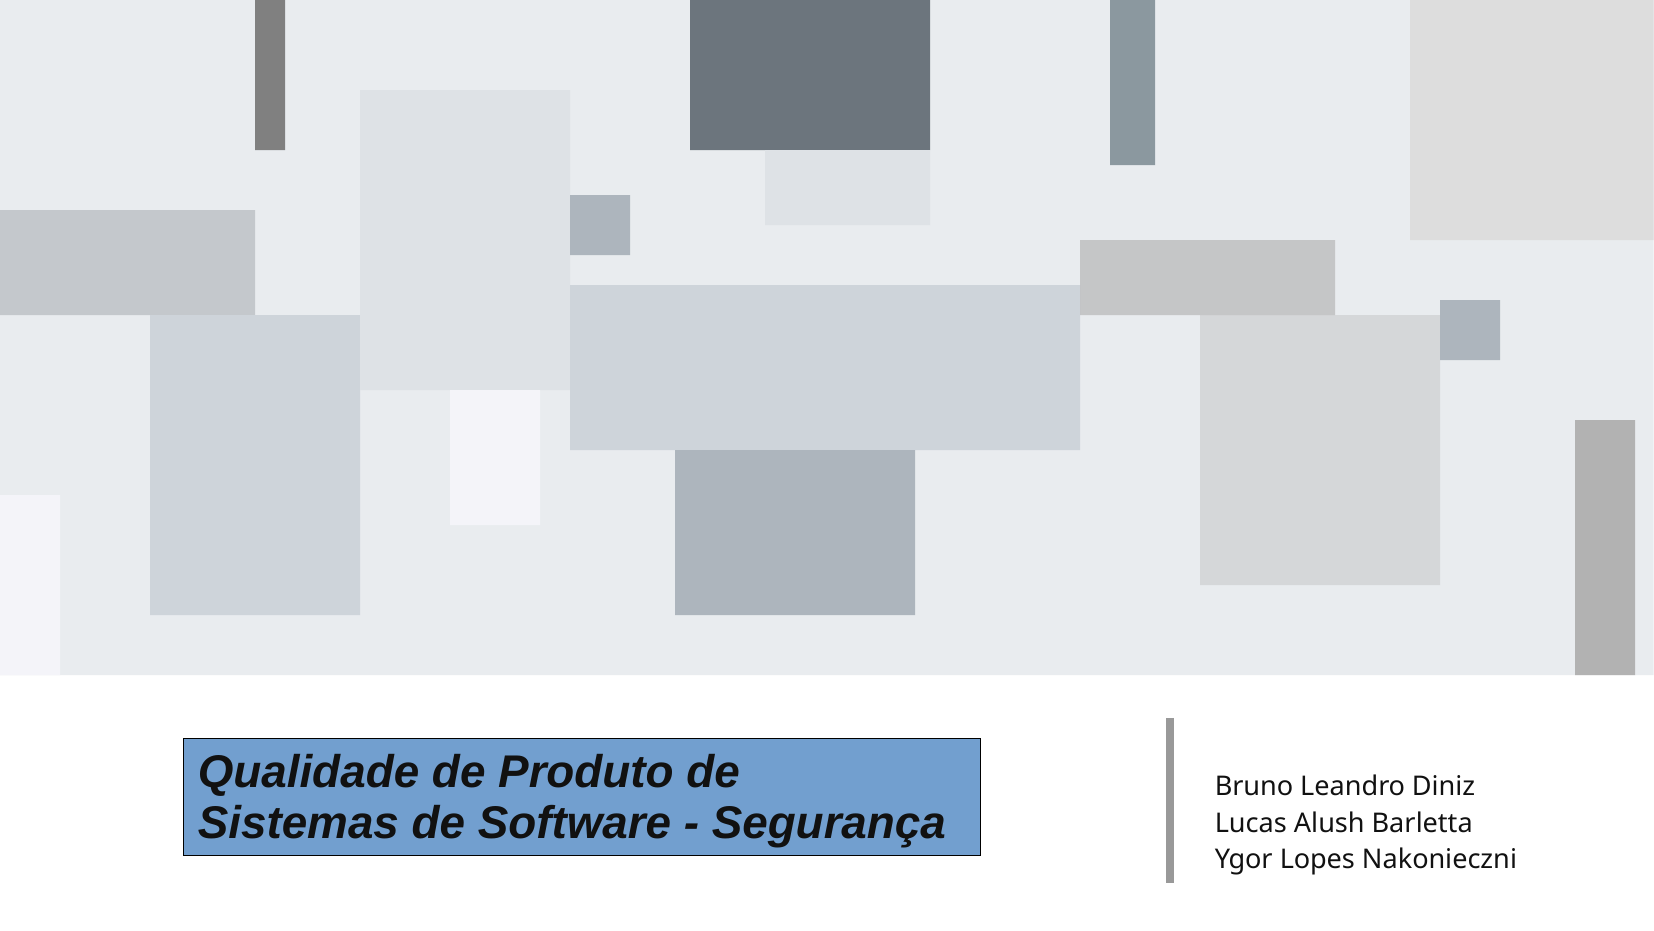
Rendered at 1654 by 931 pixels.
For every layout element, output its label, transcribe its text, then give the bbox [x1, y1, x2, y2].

text_box Qualidade de Produto de Sistemas de Software - Segurança [183, 738, 981, 856]
text_box Bruno Leandro Diniz Lucas Alush Barletta Ygor Lopes Nakonieczni [1200, 759, 1591, 868]
